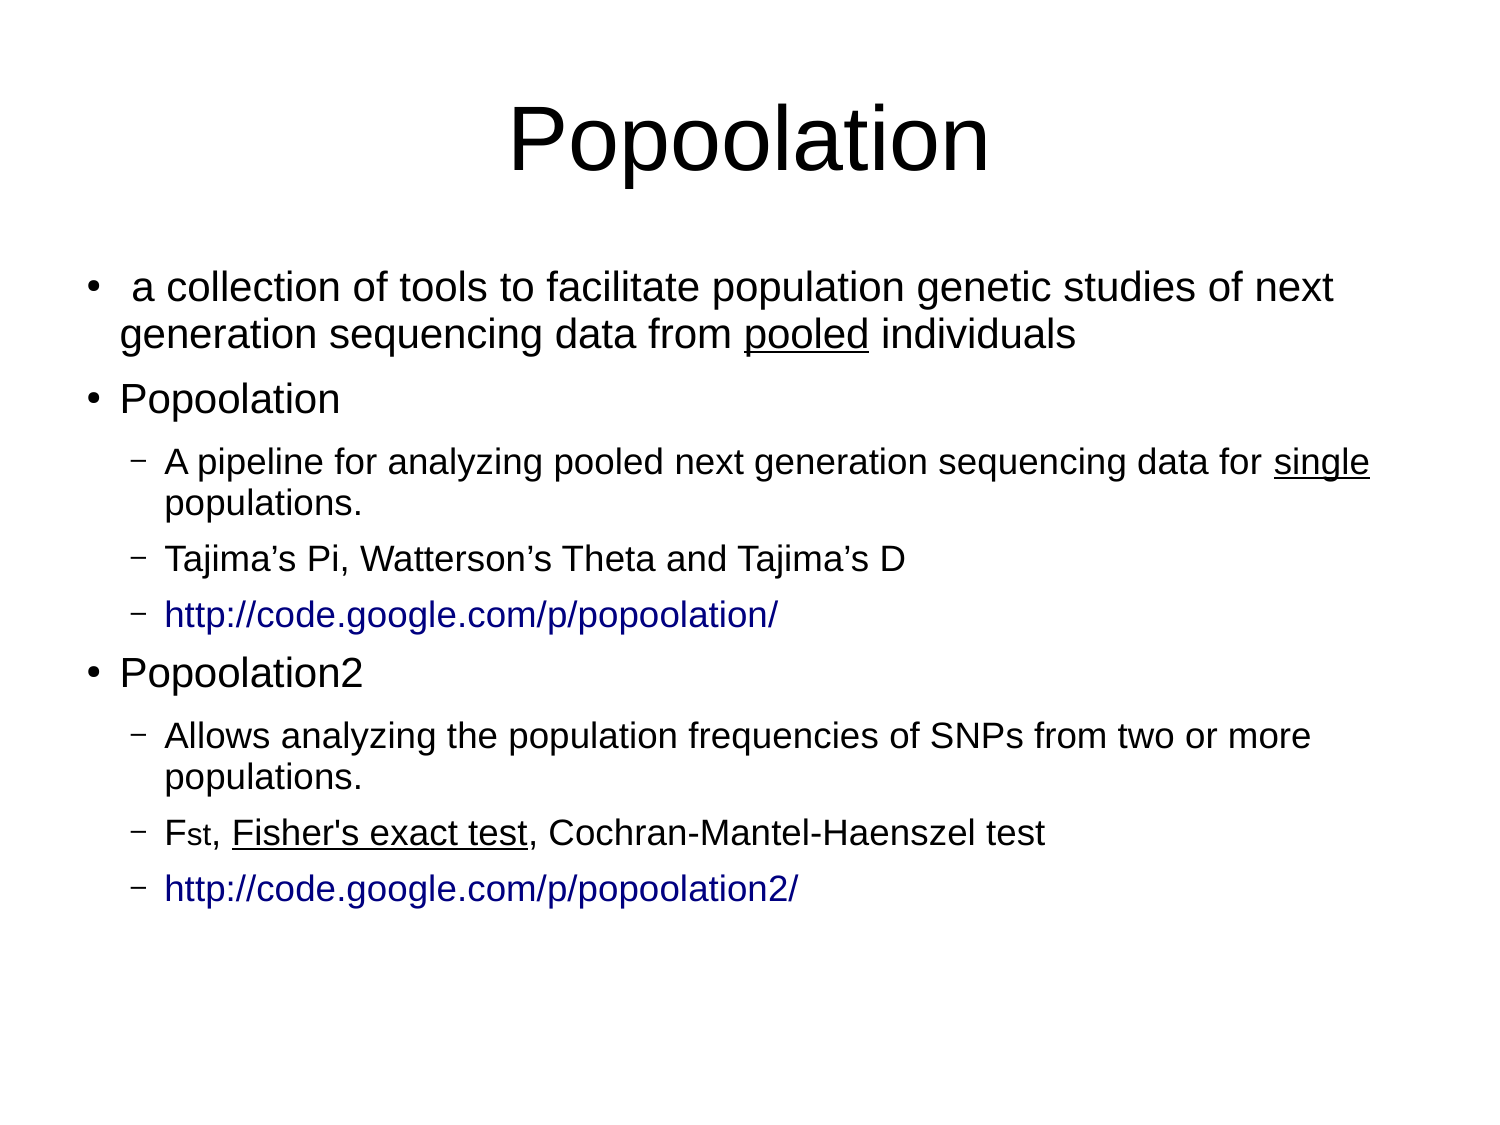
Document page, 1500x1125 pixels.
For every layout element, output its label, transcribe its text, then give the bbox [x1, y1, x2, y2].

title Popoolation [75, 44, 1425, 233]
list a collection of tools to facilitate population genetic studies of next generation sequencing data from pooled individuals Popoolation A pipeline for analyzing pooled next generation sequencing data for single populations. Tajima’s Pi, Watterson’s Theta and Tajima’s D http://code.google.com/p/popoolation/ Popoolation2 Allows analyzing the population frequencies of SNPs from two or more populations. Fst, Fisher's exact test, Cochran-Mantel-Haenszel test http://code.google.com/p/popoolation2/ [75, 263, 1462, 916]
